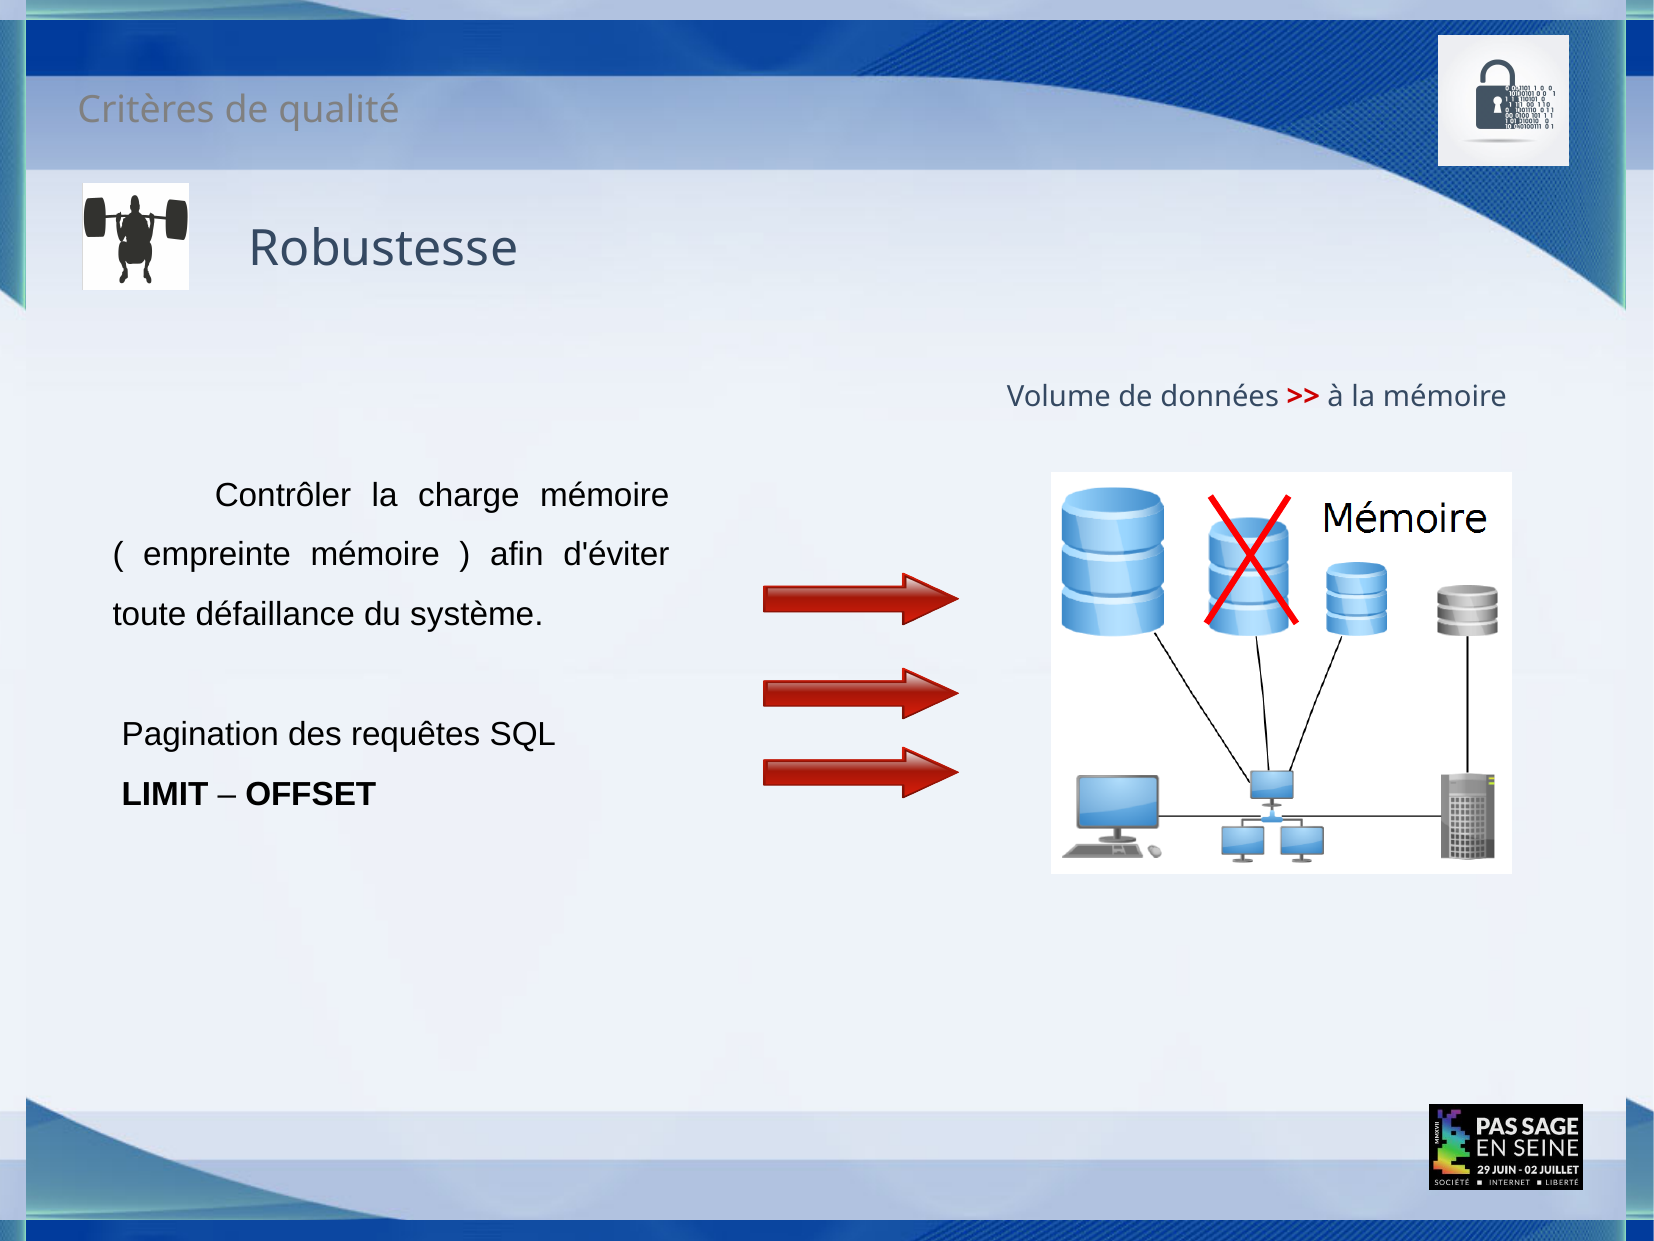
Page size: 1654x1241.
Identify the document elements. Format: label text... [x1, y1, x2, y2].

picture [0, 0, 1654, 1241]
title Robustesse [200, 204, 567, 289]
title Critères de qualité [11, 86, 466, 131]
title Volume de données >> à la mémoire [932, 366, 1582, 424]
text_box Contrôler la charge mémoire ( empreinte mémoire ) afin d'éviter toute défaillance du système. Pagination des requêtes SQL LIMIT – OFFSET [97, 445, 685, 871]
